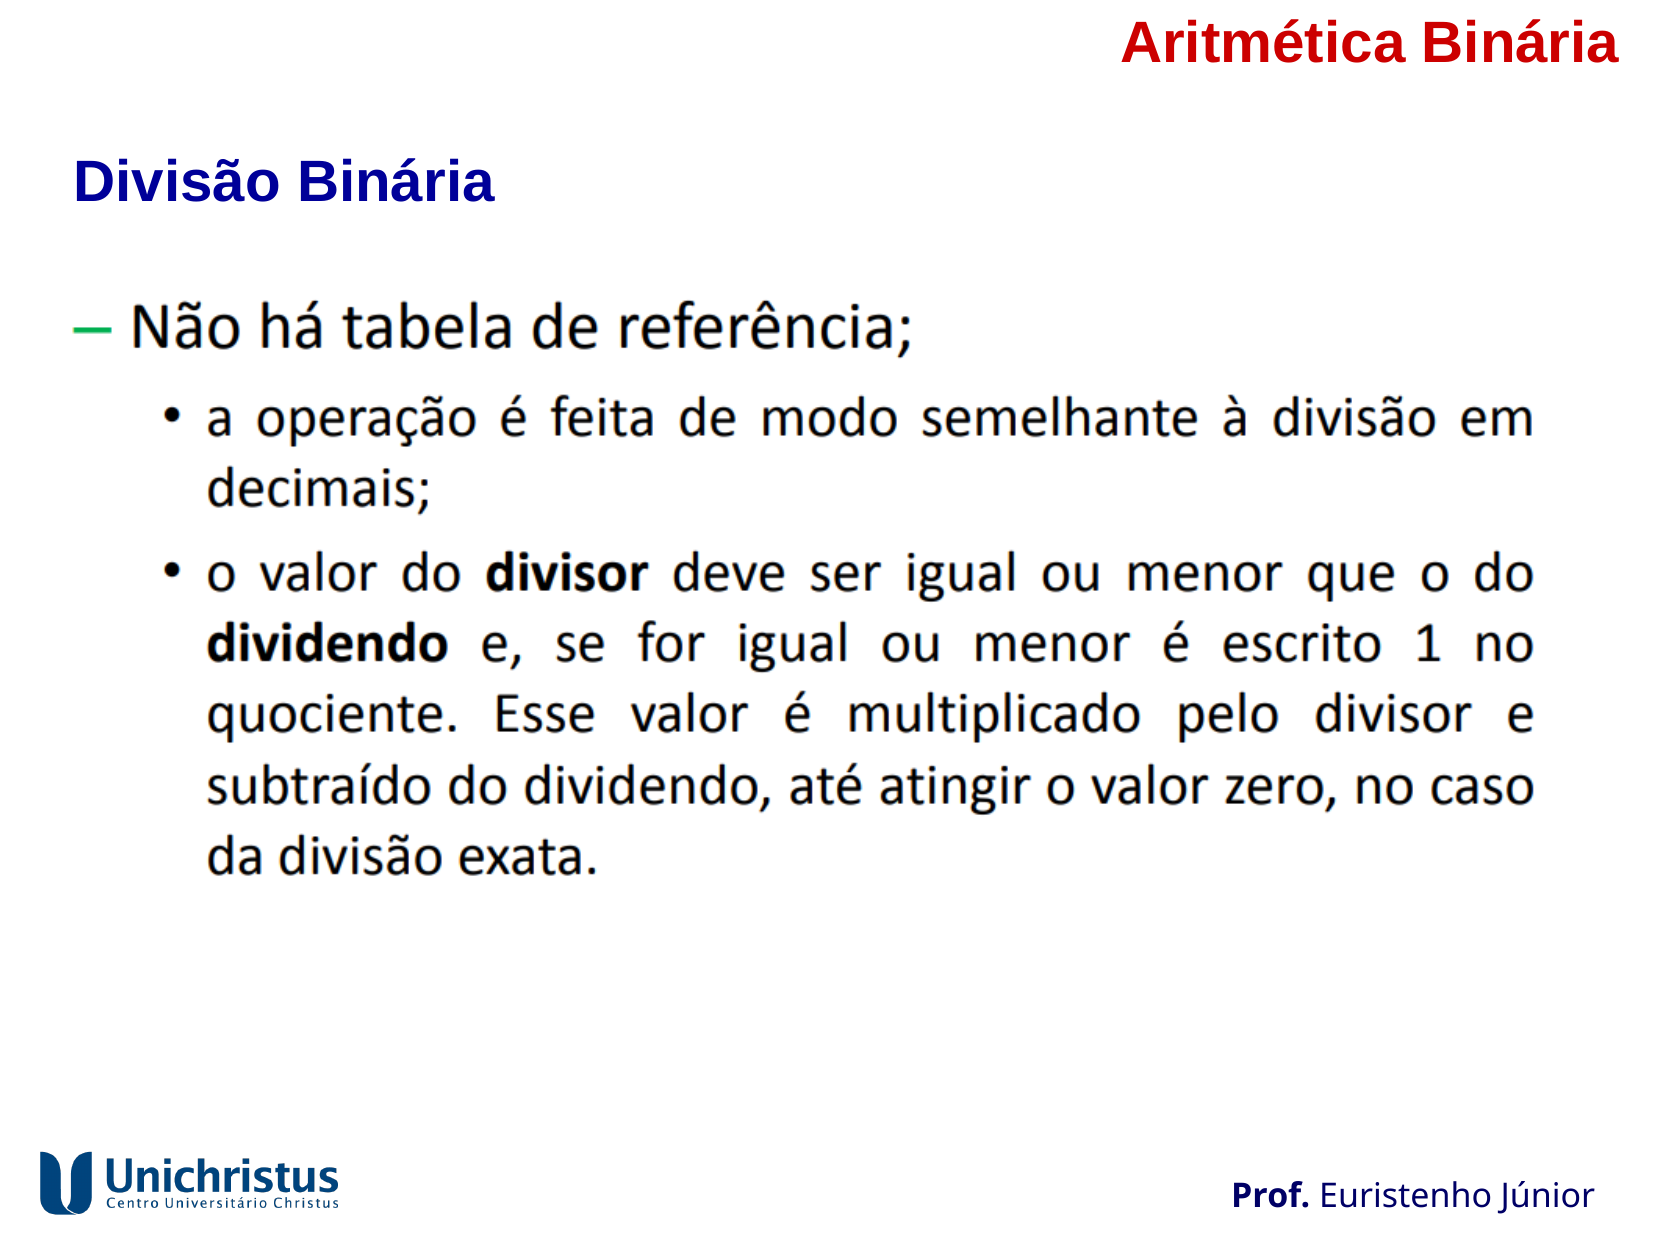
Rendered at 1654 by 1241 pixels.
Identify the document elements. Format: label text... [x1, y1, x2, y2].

text_box Aritmética Binária [1105, 2, 1654, 95]
picture [43, 287, 1560, 901]
text_box Divisão Binária [59, 141, 607, 234]
picture [35, 1148, 343, 1217]
text_box Prof. Euristenho Júnior [1216, 1163, 1654, 1224]
